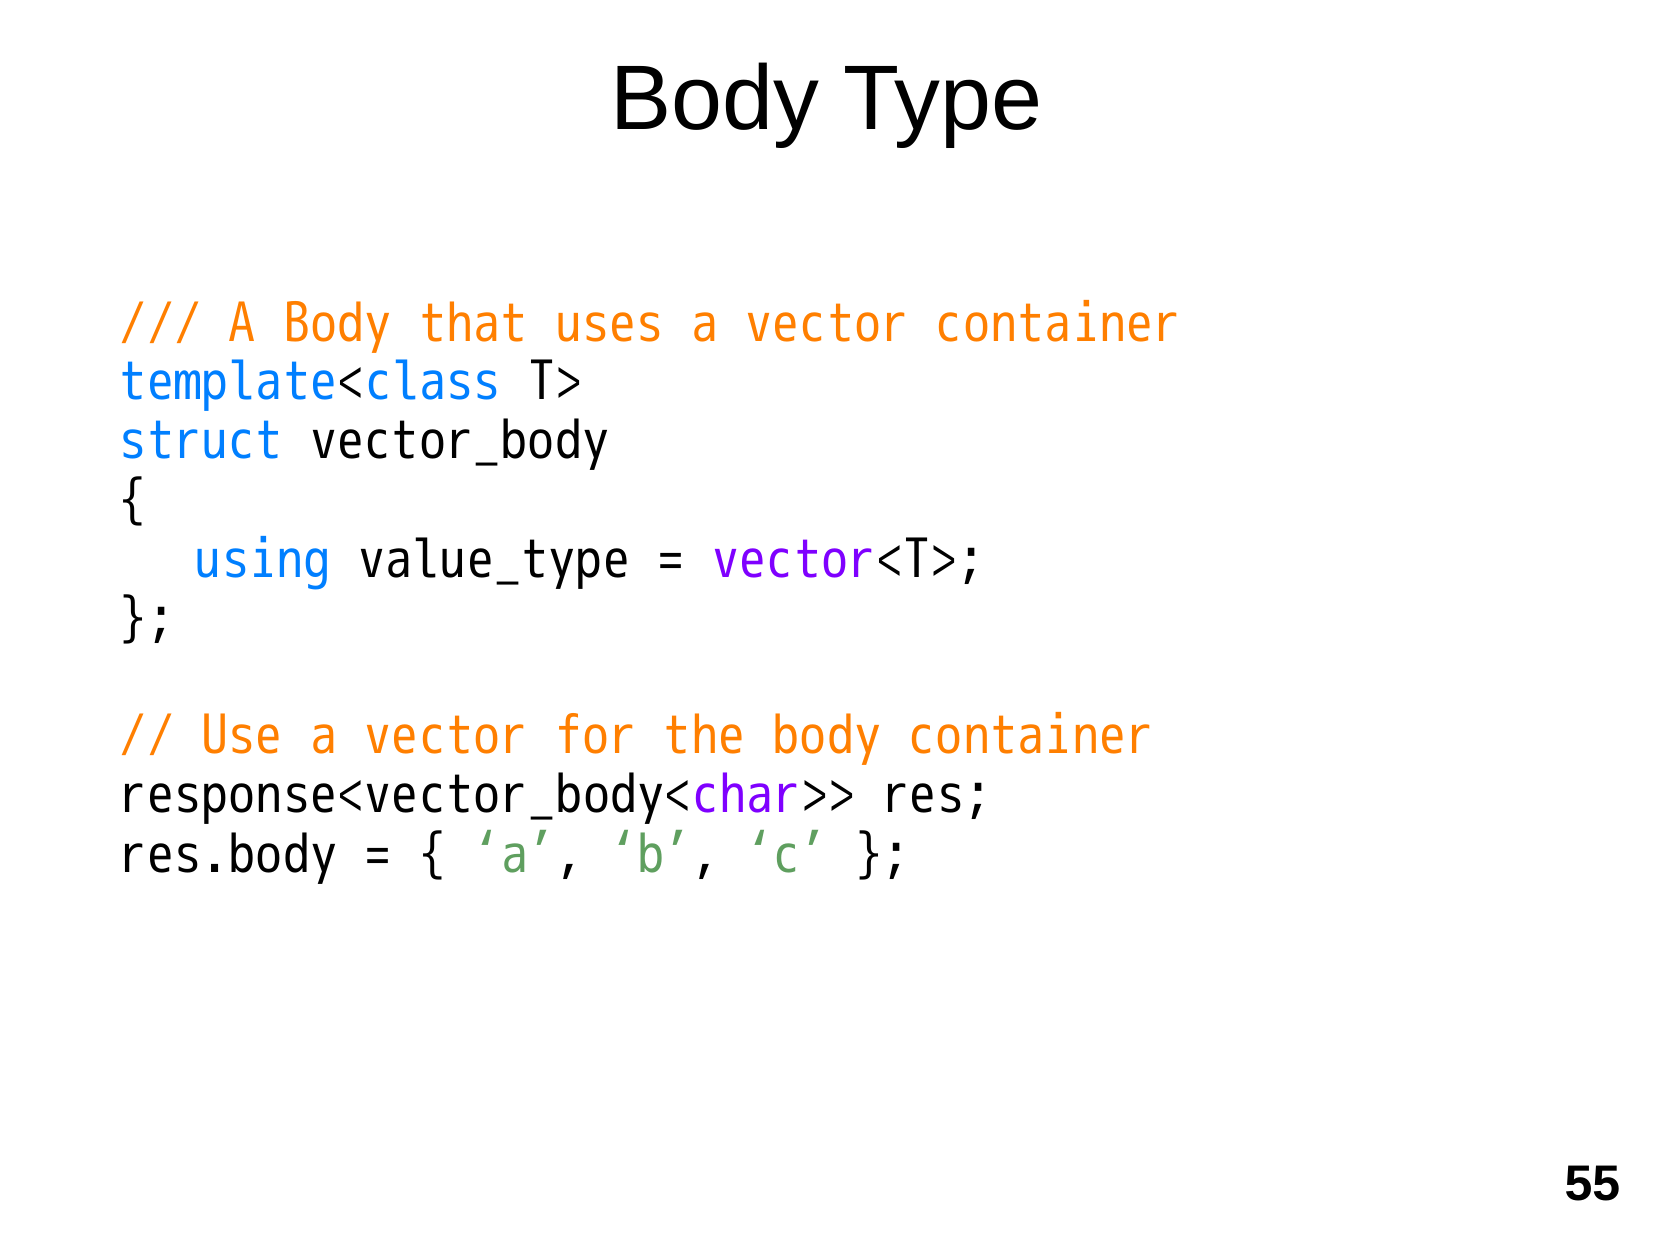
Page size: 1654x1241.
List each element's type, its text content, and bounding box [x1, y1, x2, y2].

title Body Type [82, 15, 1571, 181]
text_box /// A Body that uses a vector container template<class T> struct vector_body { using value_type = vector<T>; }; // Use a vector for the body container response<vector_body<char>> res; res.body = { ‘a’, ‘b’, ‘c’ }; [104, 287, 1575, 1007]
